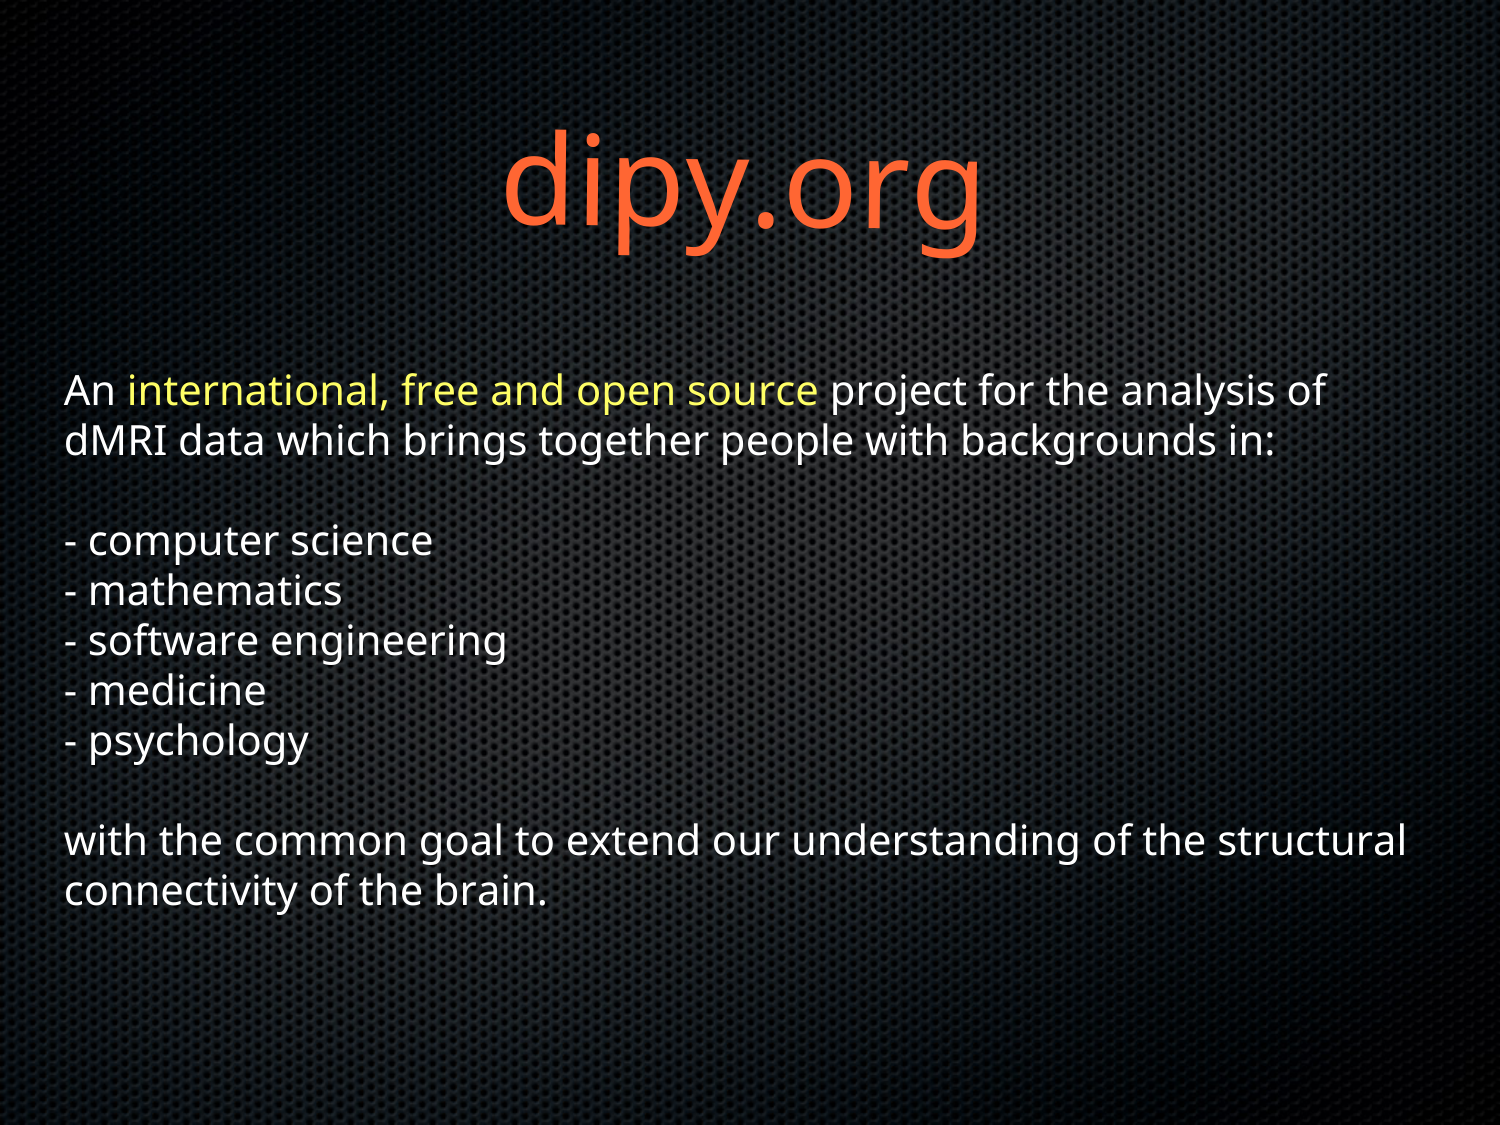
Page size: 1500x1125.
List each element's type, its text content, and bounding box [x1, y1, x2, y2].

text_box dipy.org [484, 92, 1010, 264]
picture [0, 0, 1500, 1125]
text_box An international, free and open source project for the analysis of dMRI data which brings together people with backgrounds in: - computer science - mathematics - software engineering - medicine - psychology with the common goal to extend our understanding of the structural connectivity of the brain. [48, 356, 1500, 1125]
